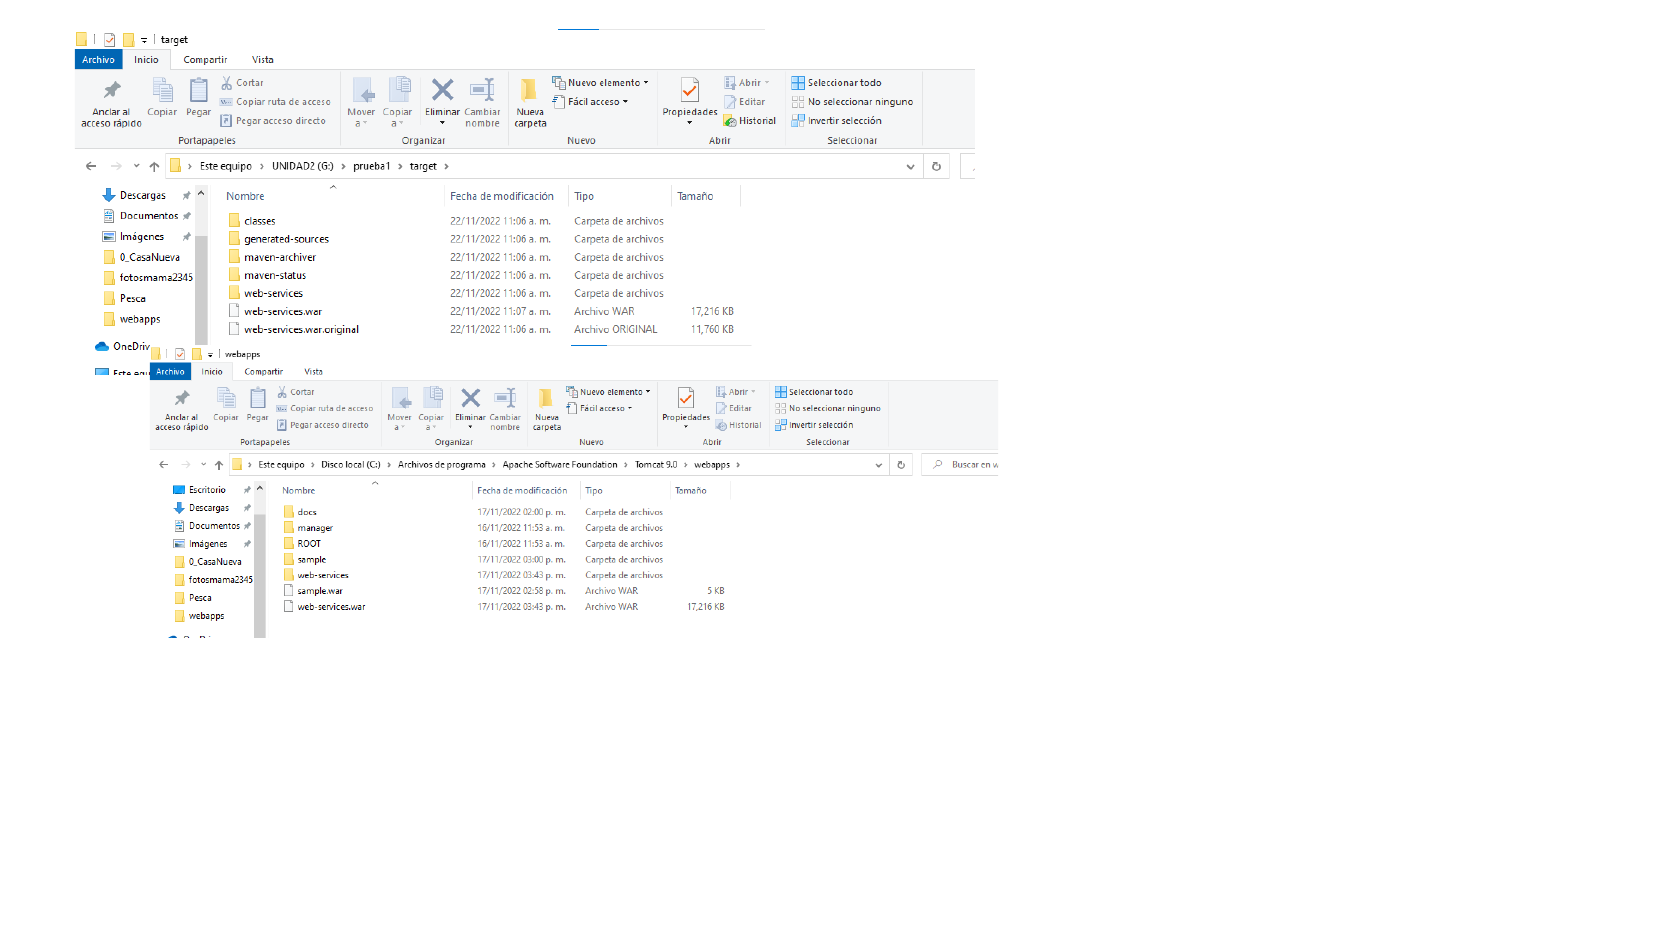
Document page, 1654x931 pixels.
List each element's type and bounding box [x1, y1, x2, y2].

picture [74, 29, 999, 638]
